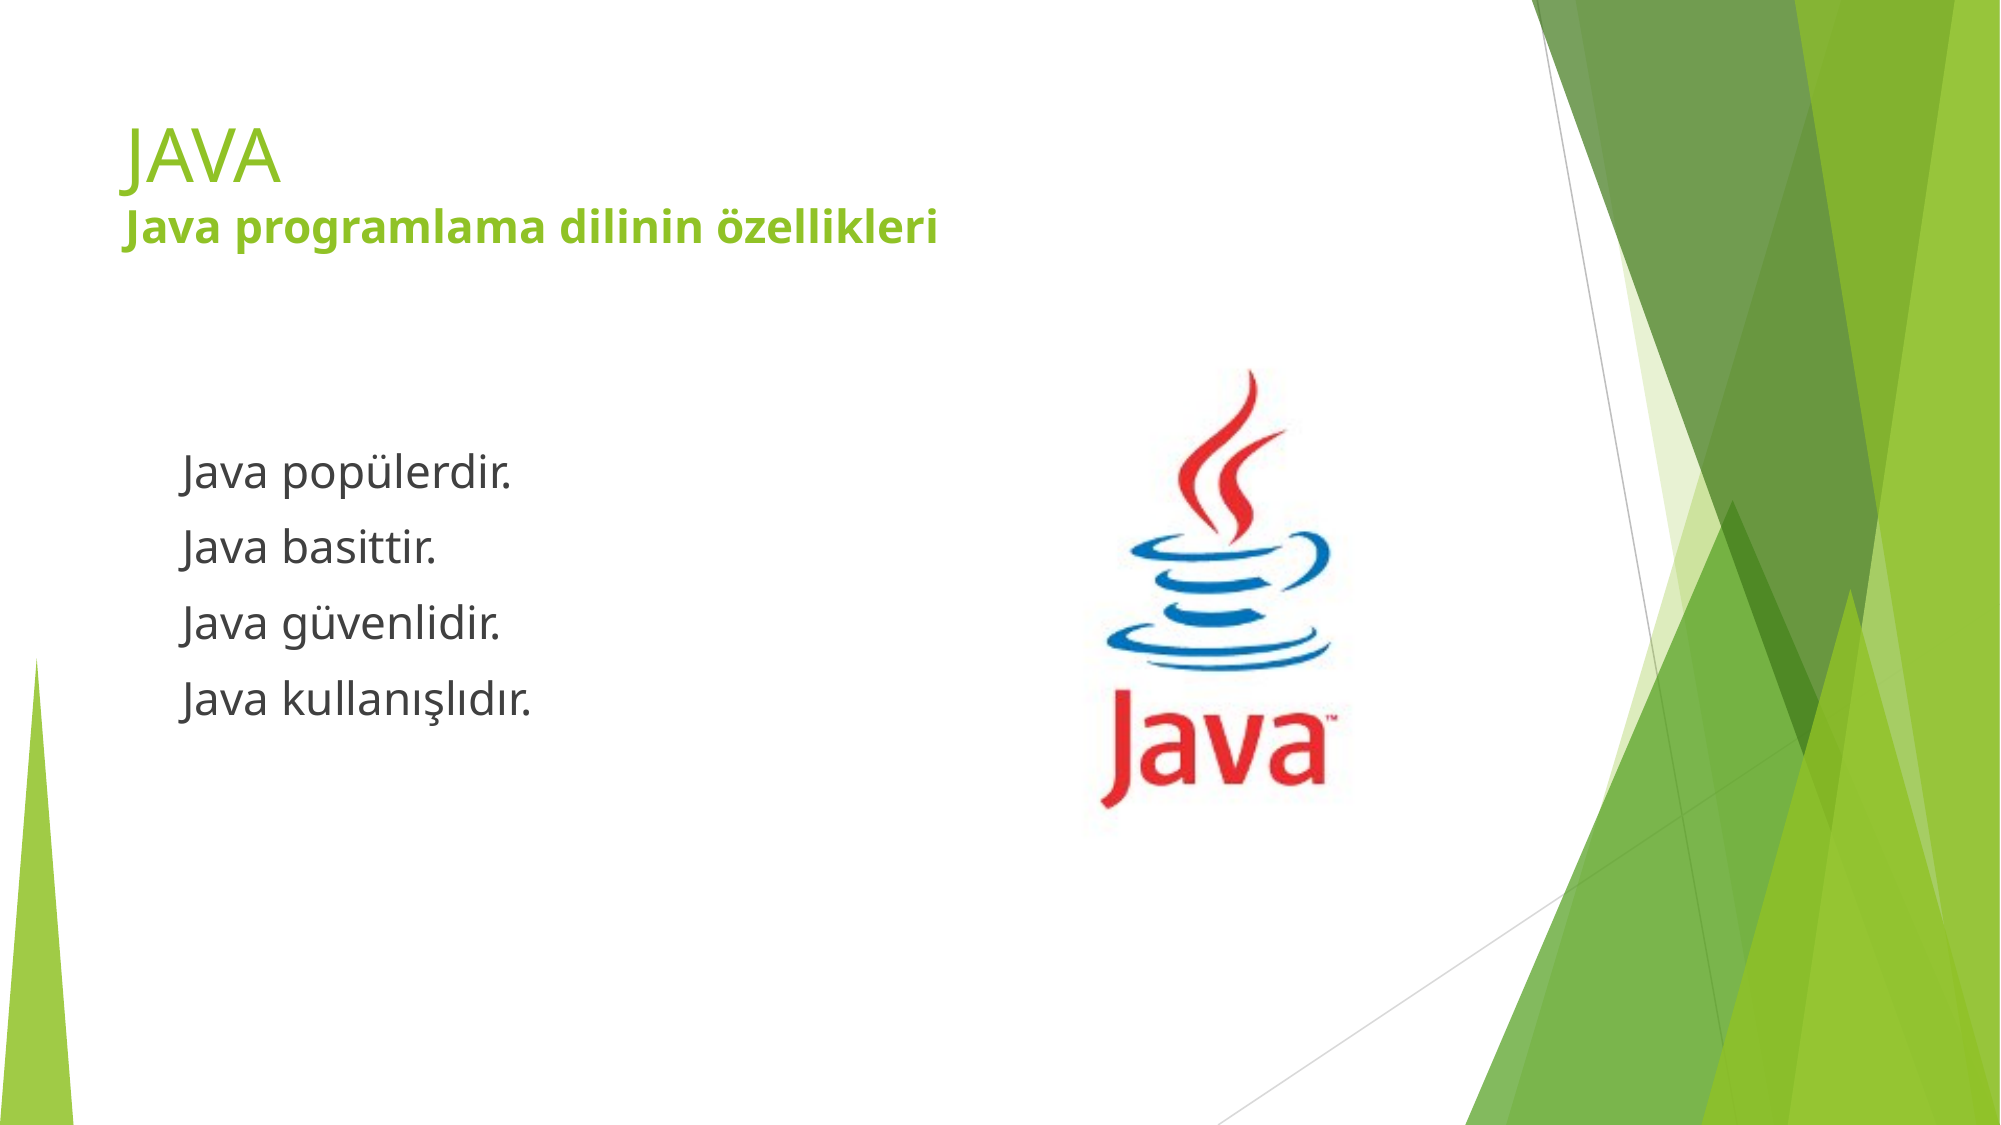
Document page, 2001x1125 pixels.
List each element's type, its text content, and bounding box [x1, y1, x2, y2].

title JAVA Java programlama dilinin özellikleri [111, 99, 1522, 317]
list Java popülerdir. Java basittir. Java güvenlidir. Java kullanışlıdır. [111, 435, 1522, 968]
picture [951, 336, 1486, 871]
